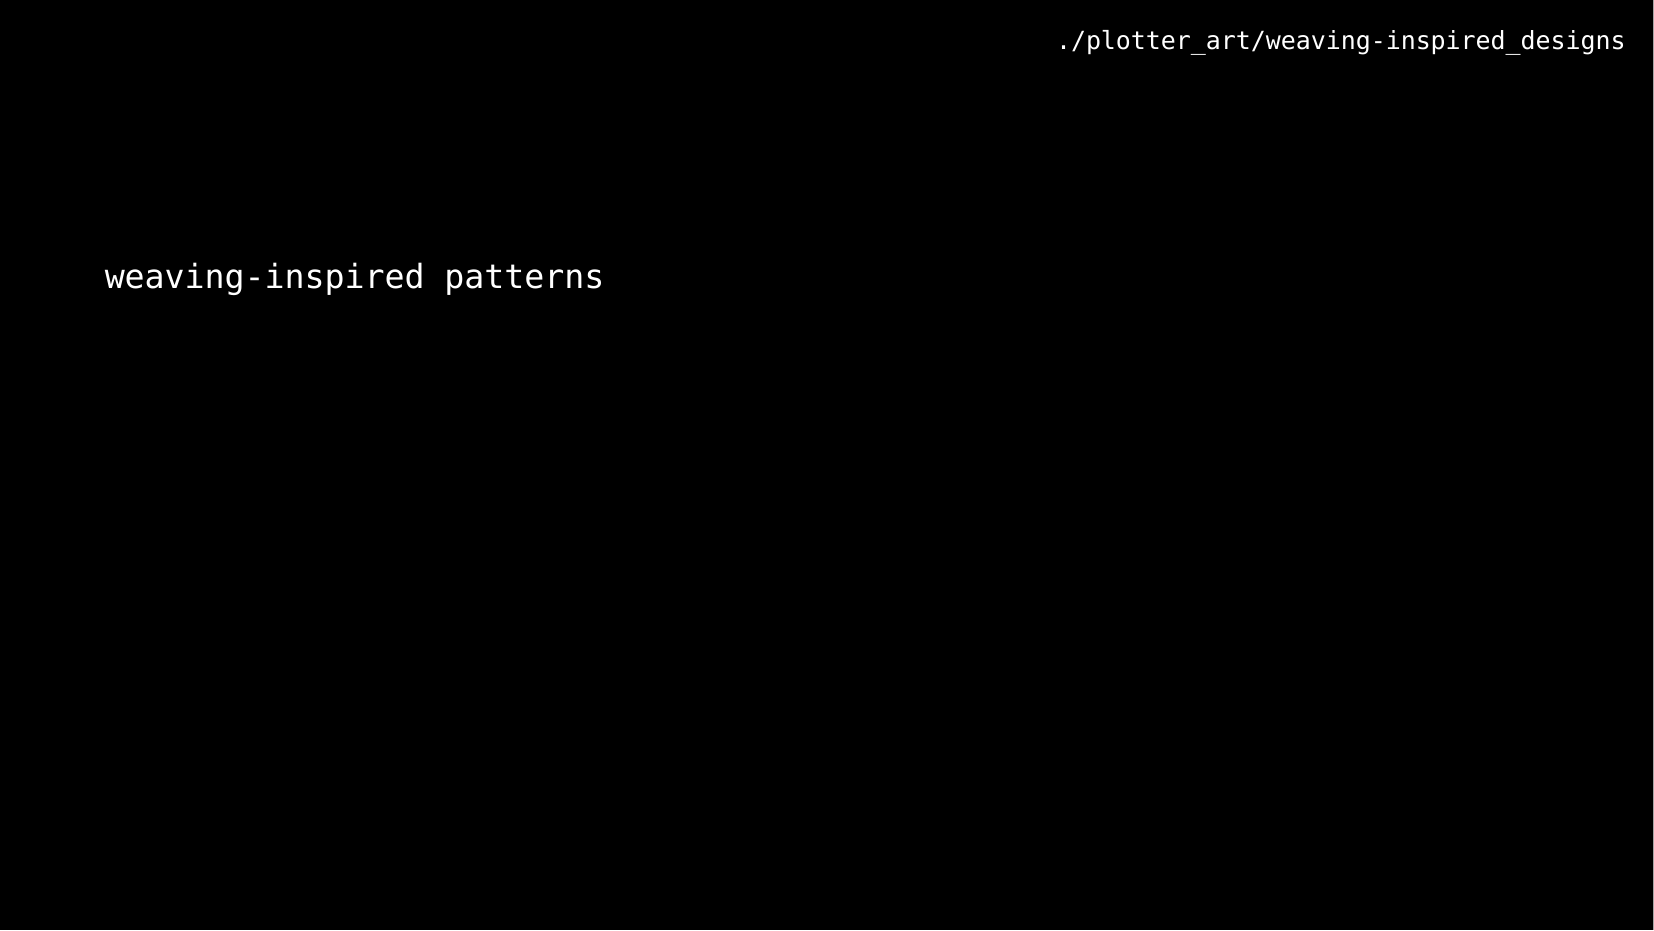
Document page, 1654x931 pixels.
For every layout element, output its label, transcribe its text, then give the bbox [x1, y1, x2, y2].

text_box weaving-inspired patterns [90, 231, 1576, 565]
text_box ./plotter_art/weaving-inspired_designs [15, 18, 1641, 67]
